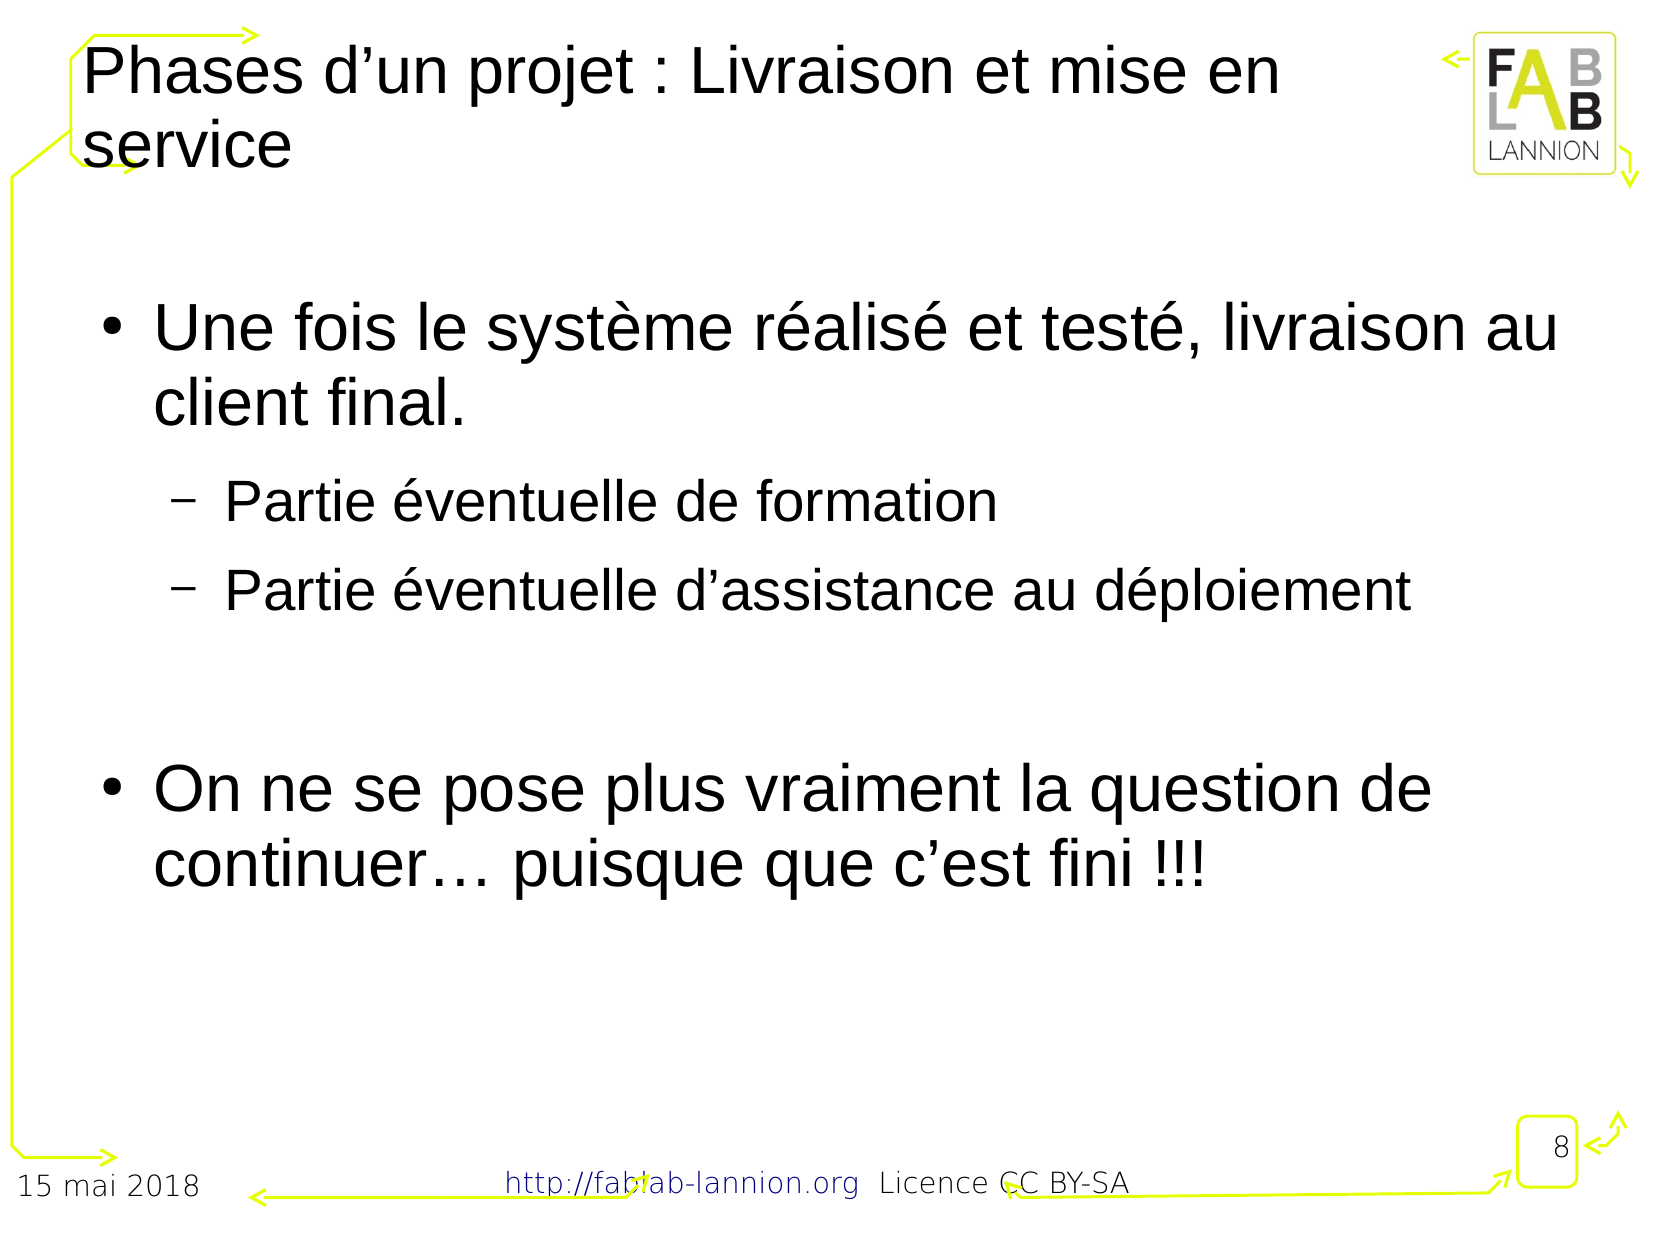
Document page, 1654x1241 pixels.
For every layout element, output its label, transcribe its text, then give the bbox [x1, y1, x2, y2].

list Une fois le système réalisé et testé, livraison au client final. Partie éventuelle de formation Partie éventuelle d’assistance au déploiement On ne se pose plus vraiment la question de continuer… puisque que c’est fini !!! [82, 290, 1571, 1010]
title Phases d’un projet : Livraison et mise en service [82, 44, 1441, 170]
picture [1470, 29, 1619, 178]
